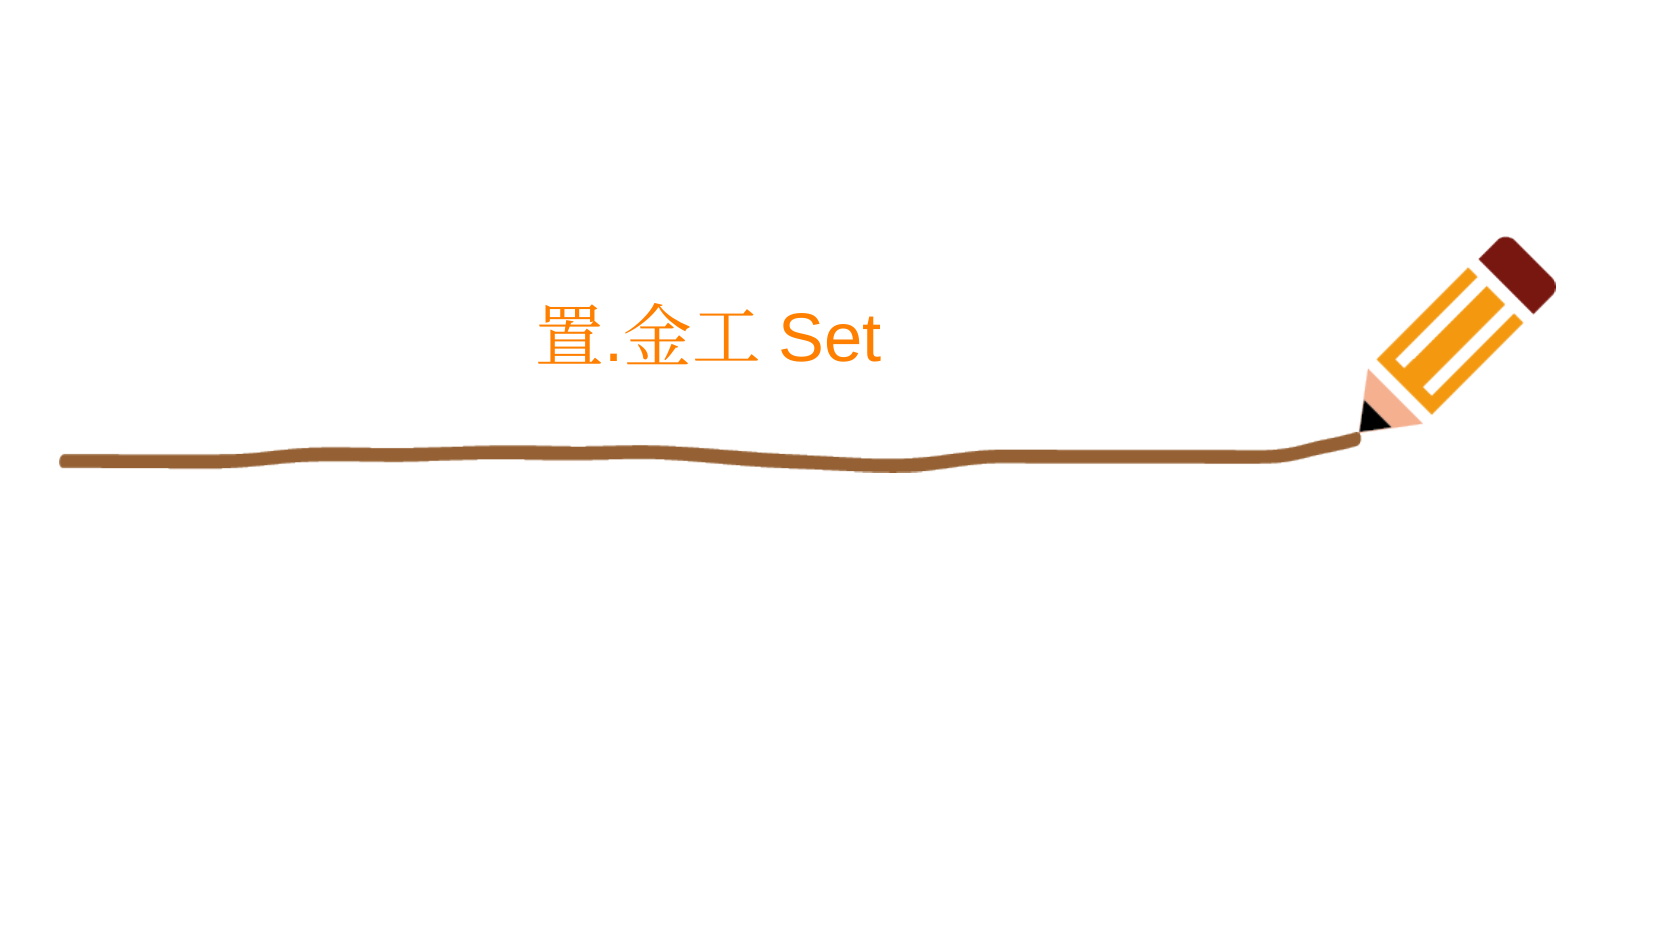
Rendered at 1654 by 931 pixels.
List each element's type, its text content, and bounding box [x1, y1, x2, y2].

picture [59, 236, 1556, 473]
title 置.金工 Set [88, 250, 1329, 414]
